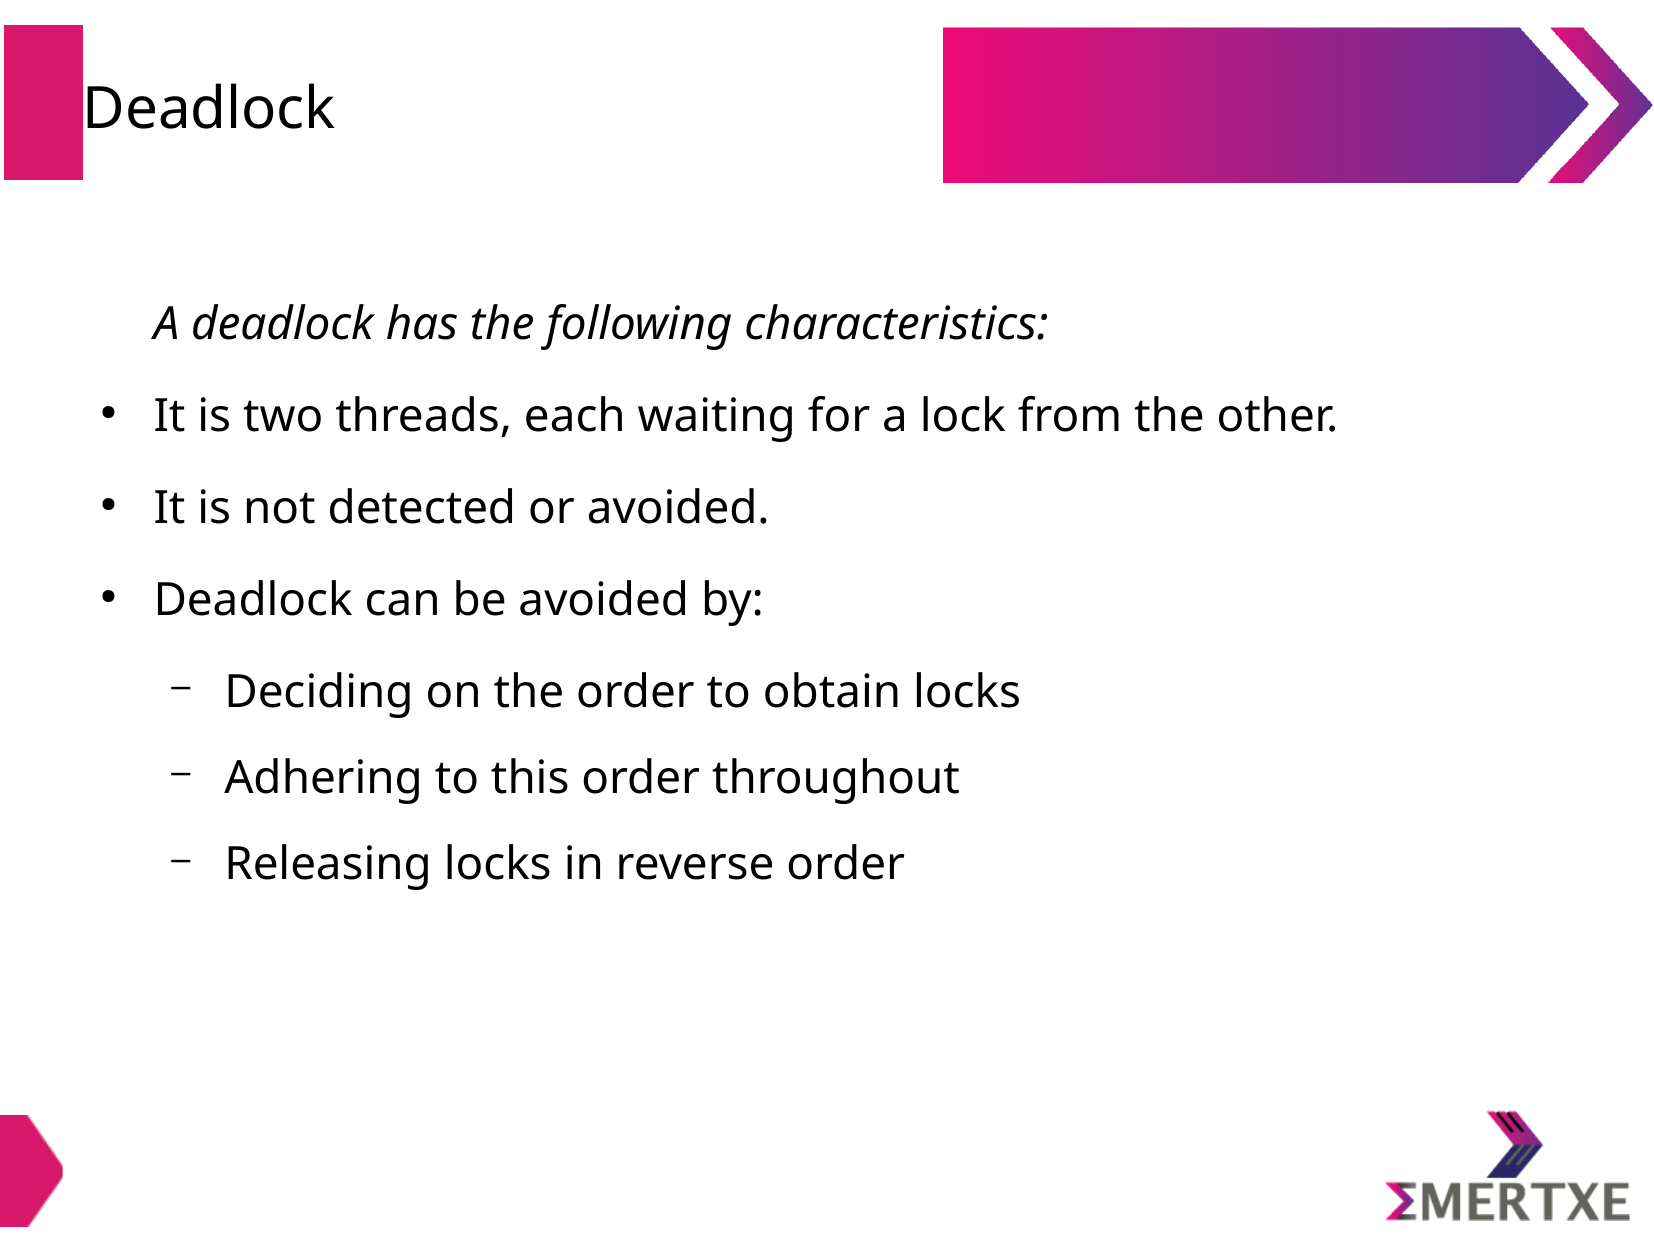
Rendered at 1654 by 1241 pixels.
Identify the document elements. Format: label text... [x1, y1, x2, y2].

list A deadlock has the following characteristics: It is two threads, each waiting for a lock from the other. It is not detected or avoided. Deadlock can be avoided by: Deciding on the order to obtain locks Adhering to this order throughout Releasing locks in reverse order [82, 290, 1571, 1010]
title Deadlock [82, 2, 1571, 210]
picture [1571, 27, 1653, 183]
picture [1385, 1107, 1631, 1221]
